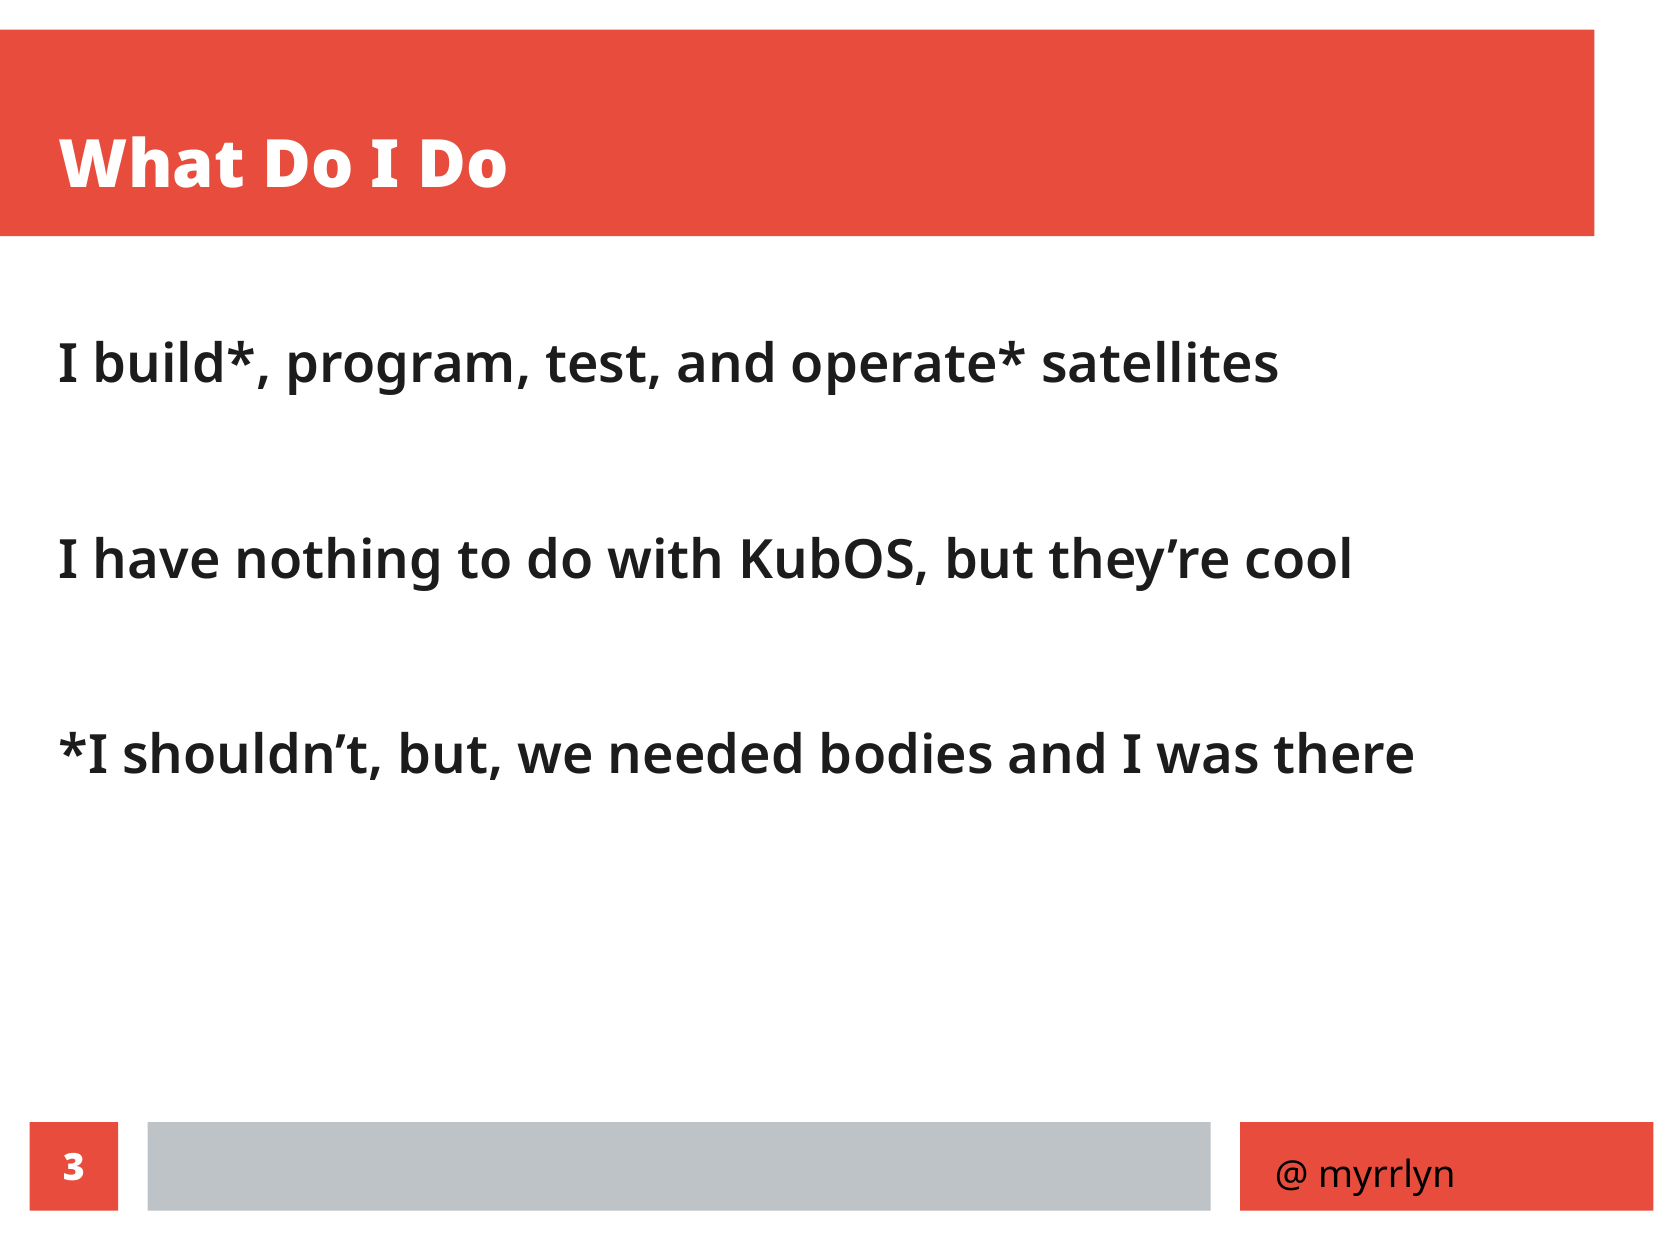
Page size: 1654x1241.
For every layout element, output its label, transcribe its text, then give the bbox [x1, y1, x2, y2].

title What Do I Do [59, 59, 1595, 207]
list I build*, program, test, and operate* satellites I have nothing to do with KubOS, but they’re cool *I shouldn’t, but, we needed bodies and I was there [59, 324, 1565, 1093]
text_box @ myrrlyn [1260, 1140, 1636, 1202]
